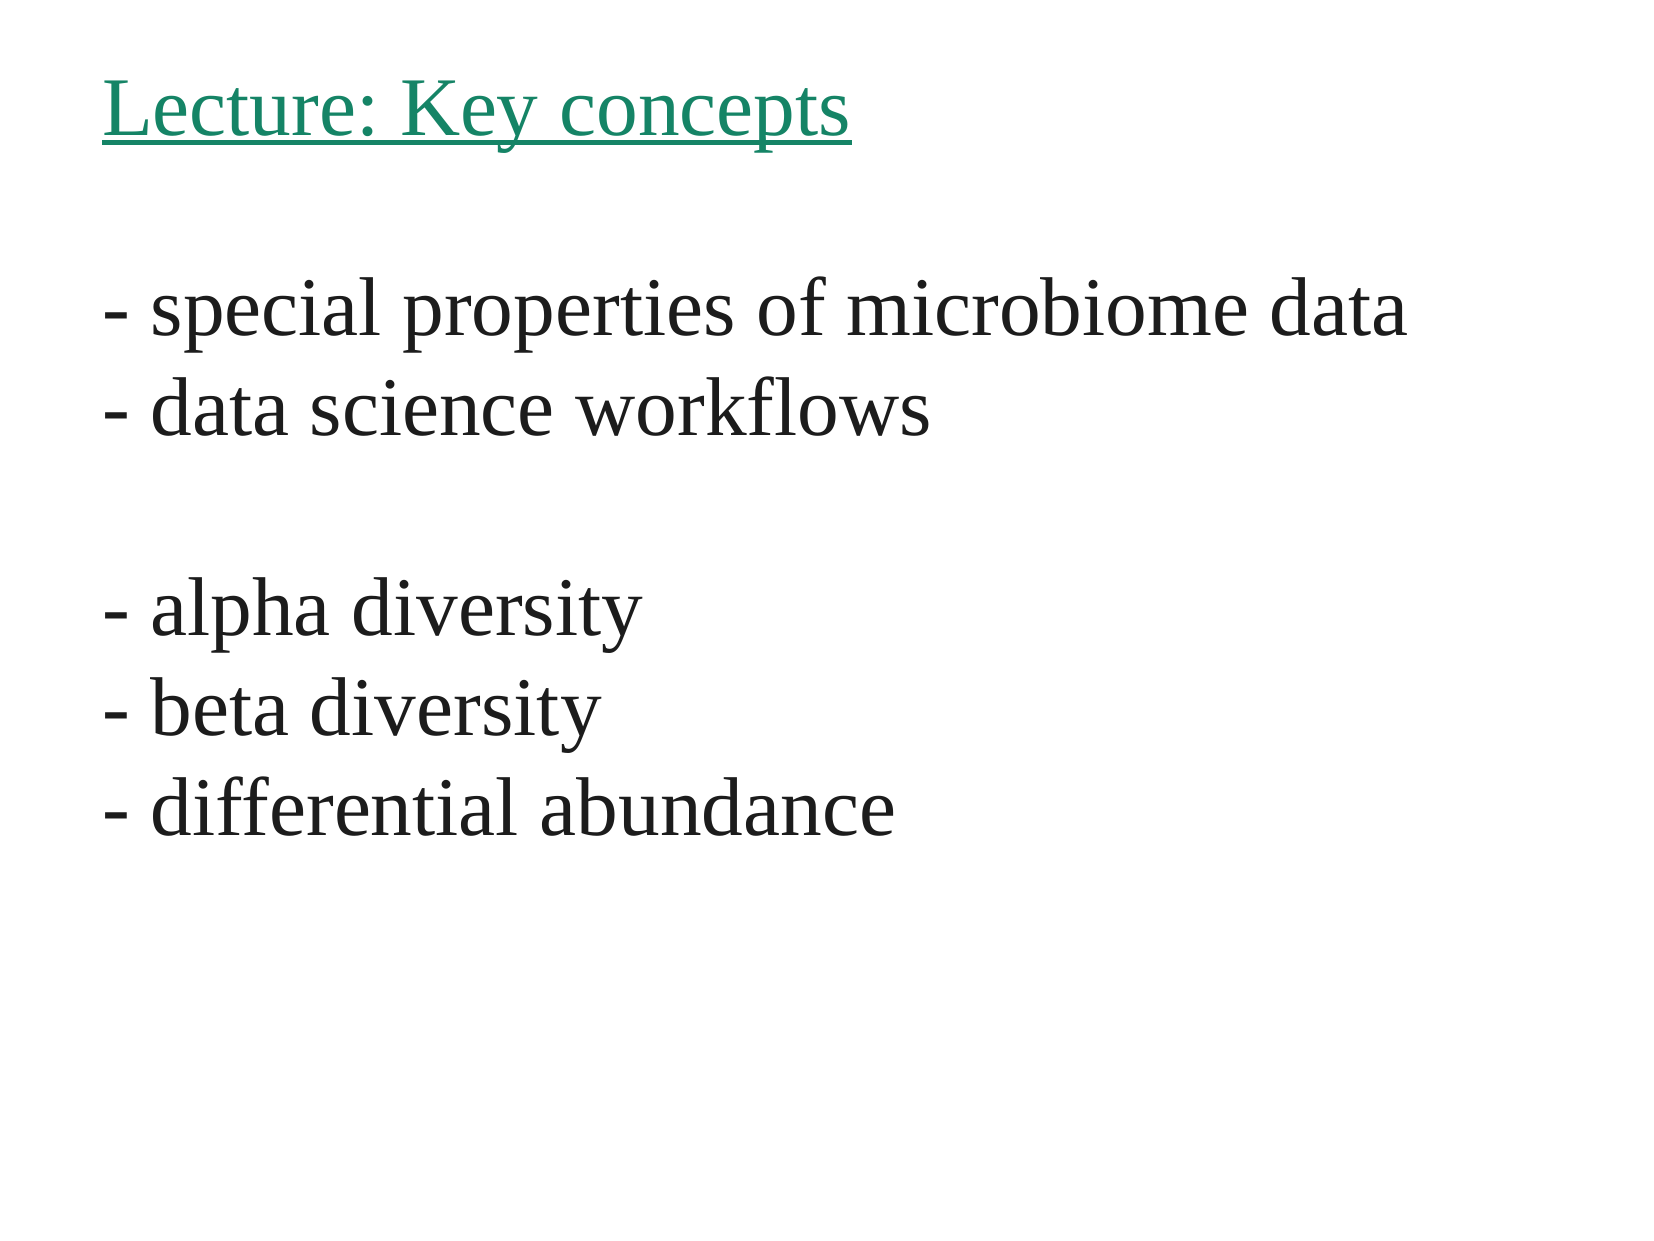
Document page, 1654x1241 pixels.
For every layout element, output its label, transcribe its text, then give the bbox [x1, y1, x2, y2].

text_box Lecture: Key concepts - special properties of microbiome data - data science workflows - alpha diversity - beta diversity - differential abundance [88, 45, 1592, 859]
